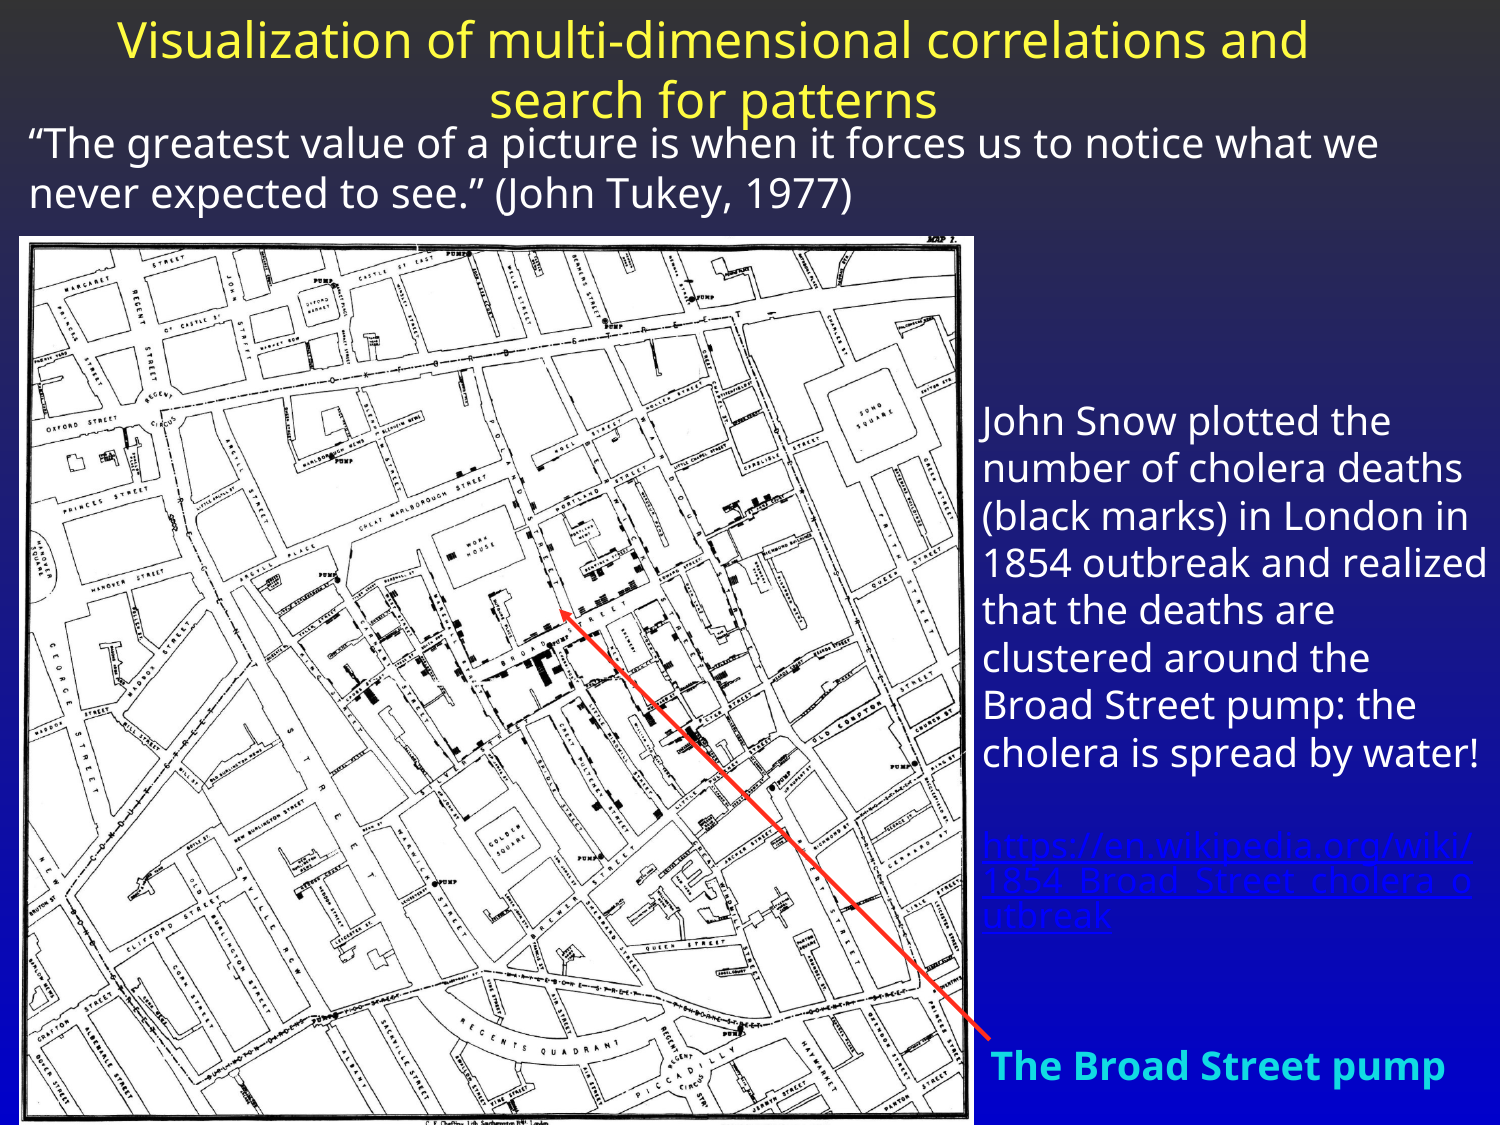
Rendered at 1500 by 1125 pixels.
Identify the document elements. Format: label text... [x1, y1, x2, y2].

picture [19, 236, 974, 1125]
text_box Visualization of multi-dimensional correlations and search for patterns [0, 0, 1500, 137]
text_box “The greatest value of a picture is when it forces us to notice what we never expected to see.” (John Tukey, 1977) [20, 108, 1486, 225]
text_box The Broad Street pump [982, 1032, 1500, 1097]
text_box John Snow plotted the number of cholera deaths (black marks) in London in 1854 outbreak and realized that the deaths are clustered around the Broad Street pump: the cholera is spread by water! https://en.wikipedia.org/wiki/1854_Broad_Street_cholera_outbreak [973, 387, 1498, 880]
